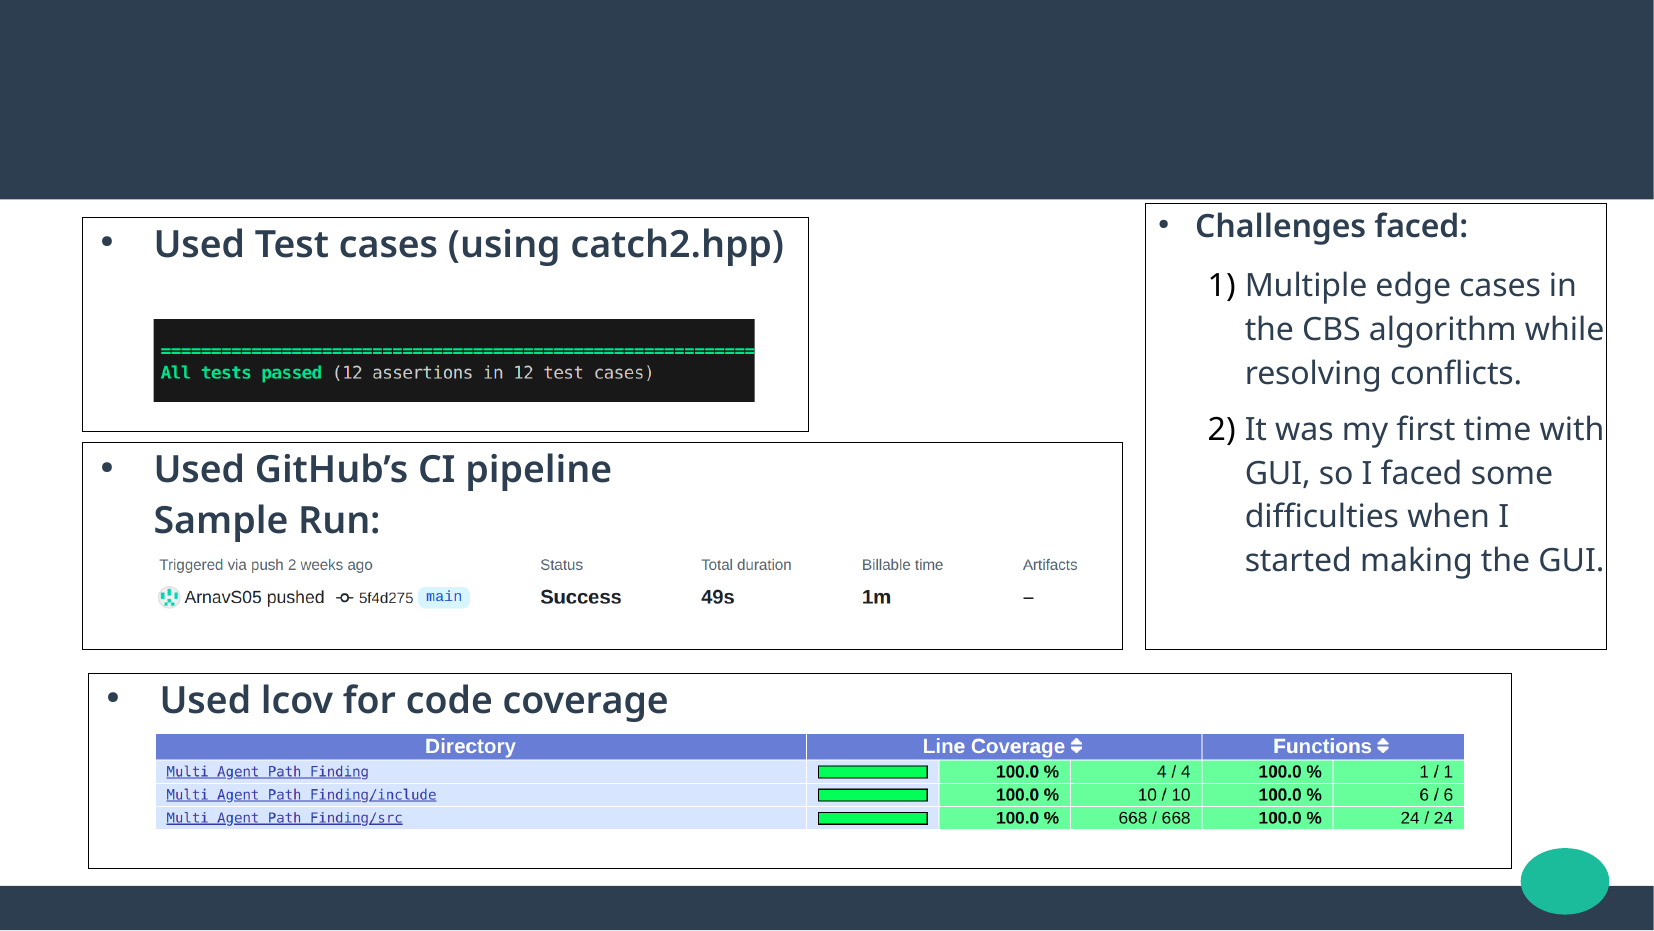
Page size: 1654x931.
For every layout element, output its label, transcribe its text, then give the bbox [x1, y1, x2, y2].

picture [153, 726, 1465, 833]
list Used GitHub’s CI pipeline Sample Run: [82, 442, 1123, 650]
picture [141, 543, 1107, 626]
list Used lcov for code coverage [88, 673, 1512, 869]
picture [153, 319, 755, 402]
list Challenges faced: Multiple edge cases in the CBS algorithm while resolving conflicts. It was my first time with GUI, so I faced some difficulties when I started making the GUI. [1145, 203, 1607, 650]
list Used Test cases (using catch2.hpp) [82, 217, 809, 432]
